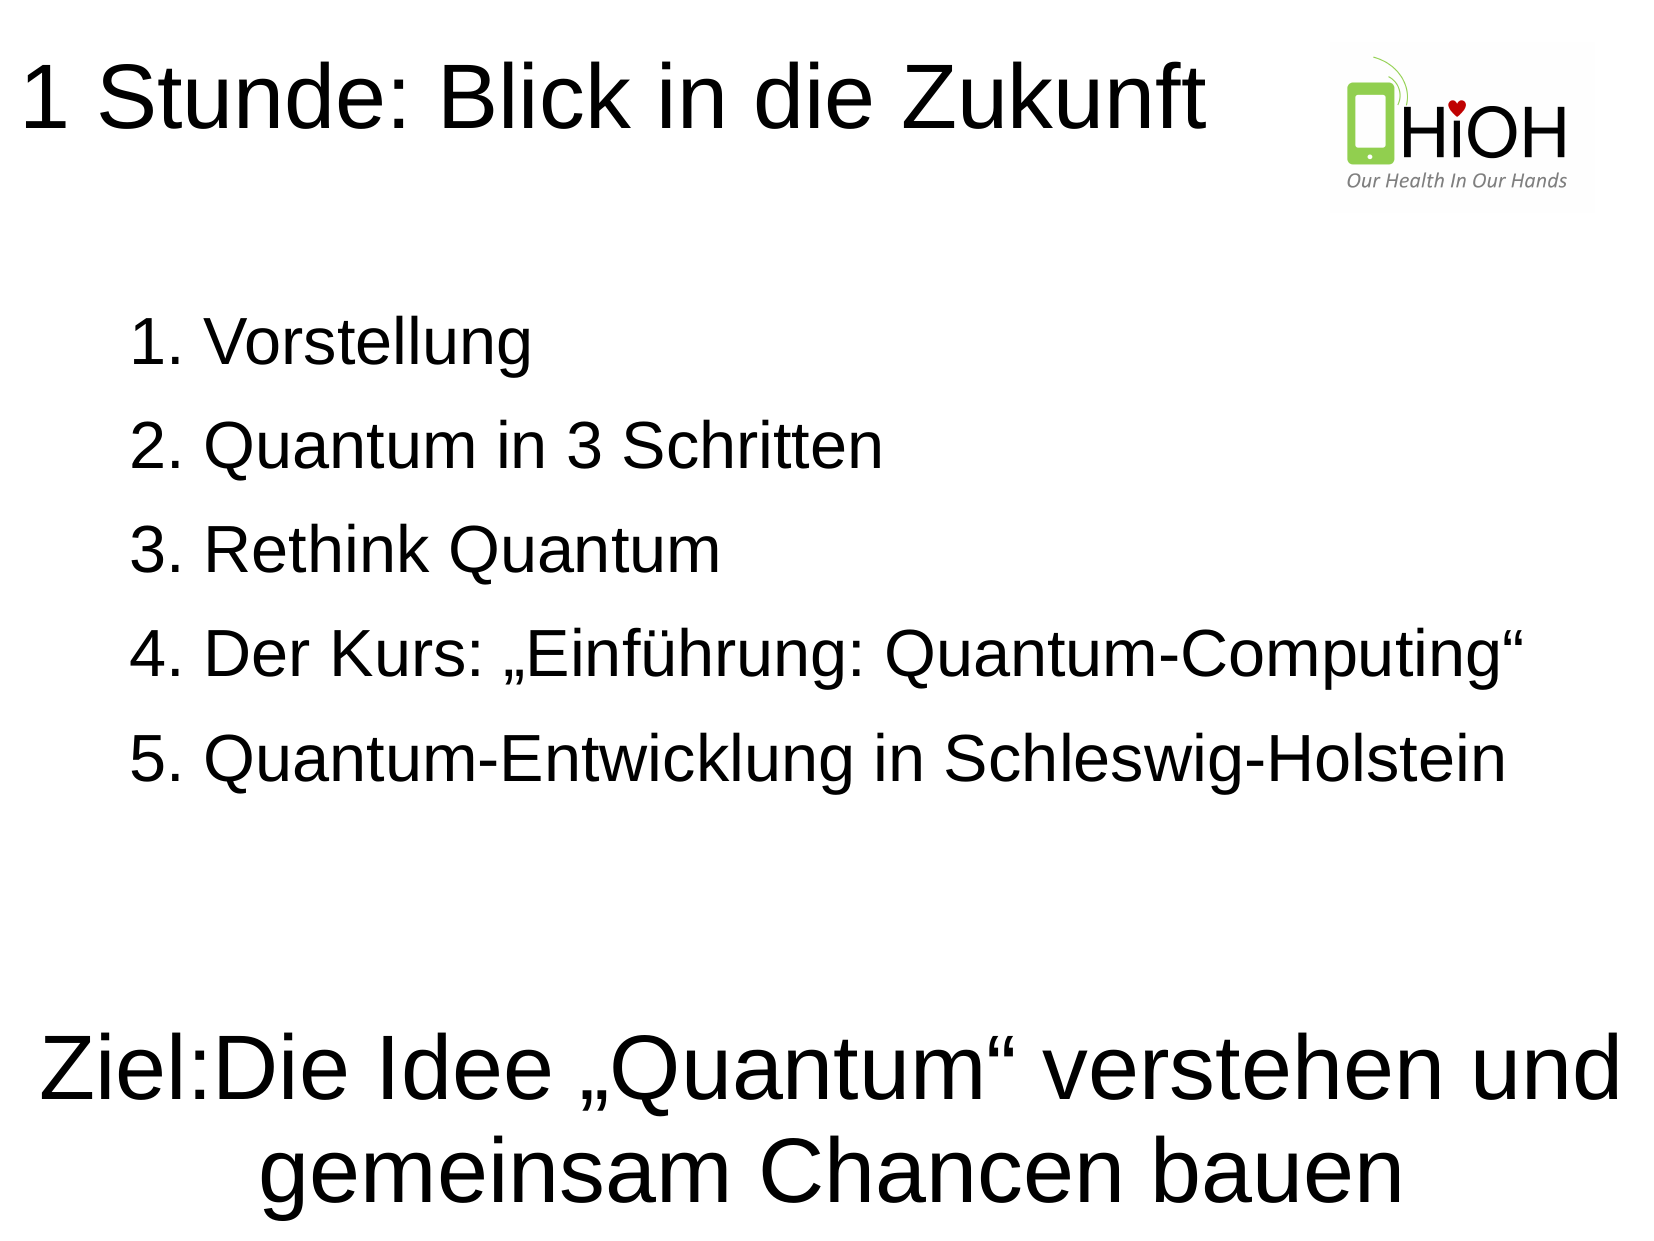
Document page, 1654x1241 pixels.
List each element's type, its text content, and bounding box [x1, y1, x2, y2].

list 1. Vorstellung 2. Quantum in 3 Schritten 3. Rethink Quantum 4. Der Kurs: „Einführung: Quantum-Computing“ 5. Quantum-Entwicklung in Schleswig-Holstein [59, 303, 1548, 1015]
picture [1330, 42, 1595, 213]
title 1 Stunde: Blick in die Zukunft [0, 0, 1359, 201]
title Ziel:Die Idee „Quantum“ verstehen und gemeinsam Chancen bauen [0, 1015, 1654, 1223]
